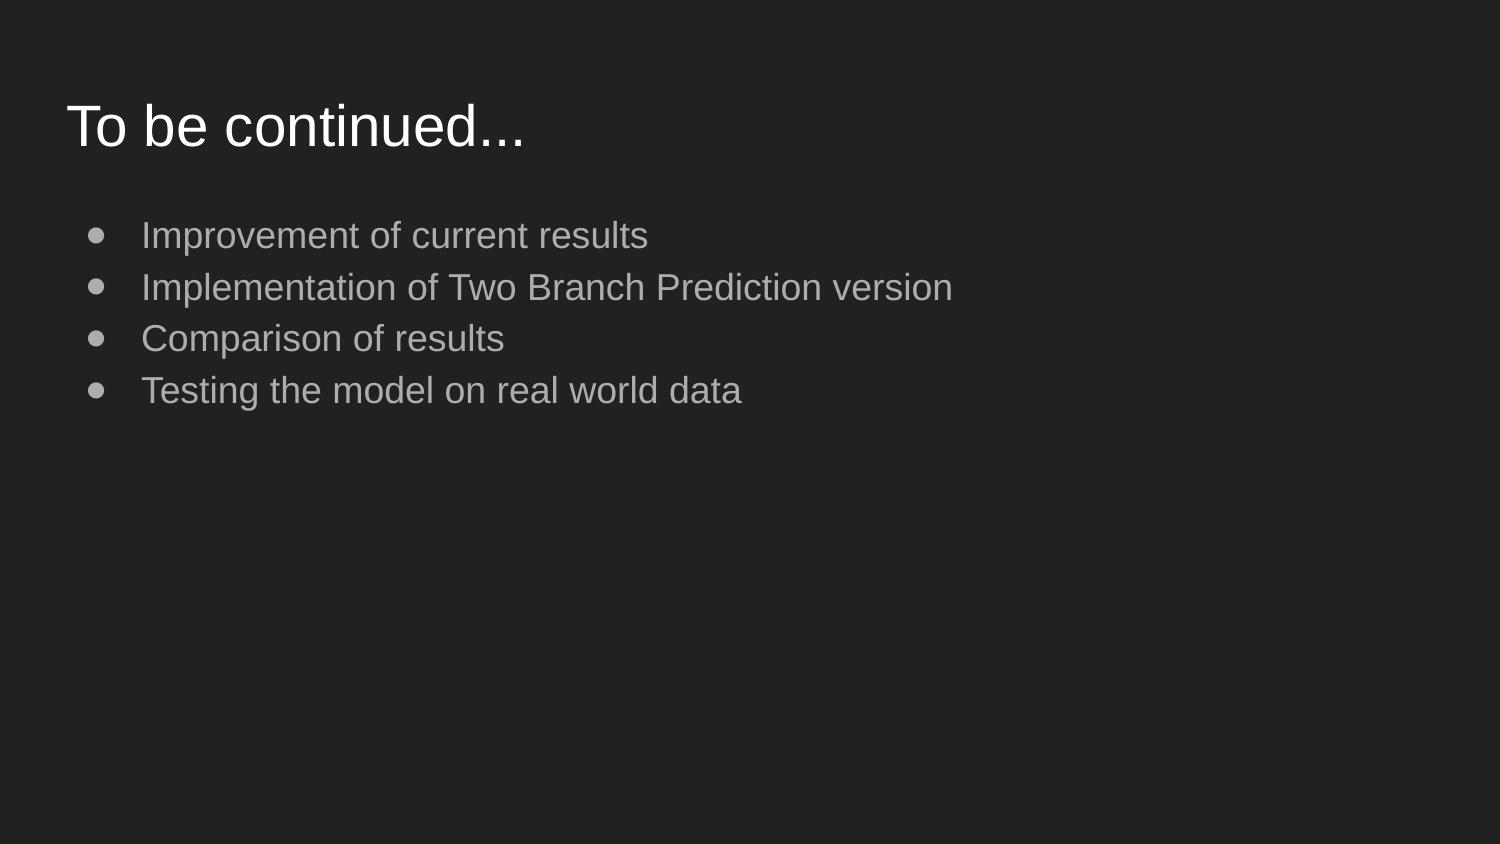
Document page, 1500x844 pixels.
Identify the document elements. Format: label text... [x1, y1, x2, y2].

list Improvement of current results Implementation of Two Branch Prediction version Comparison of results Testing the model on real world data [51, 189, 1449, 750]
title To be continued... [51, 72, 1449, 167]
